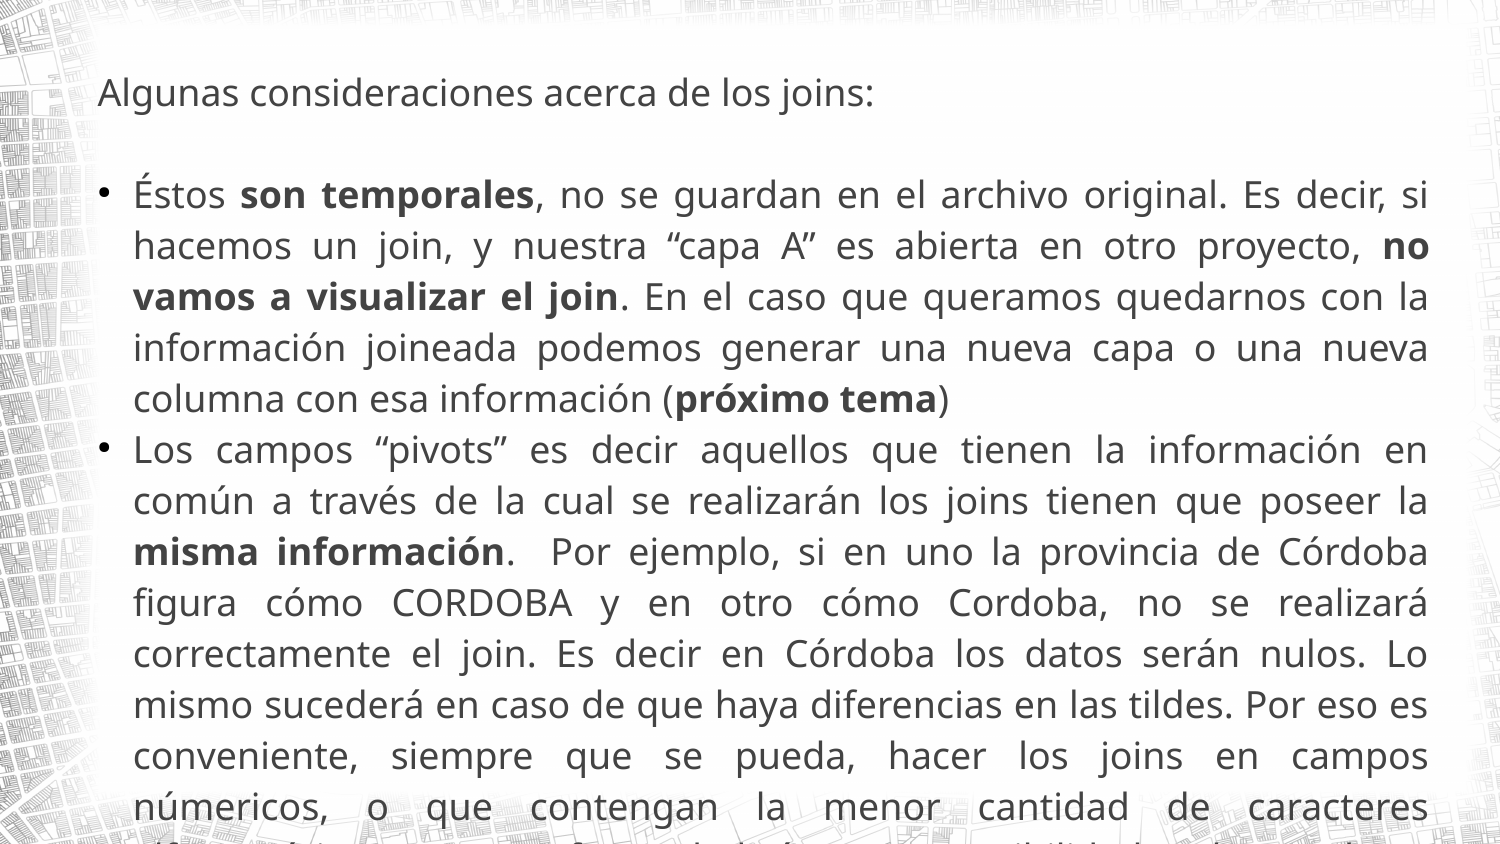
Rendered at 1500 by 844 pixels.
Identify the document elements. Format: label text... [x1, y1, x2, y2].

text_box Algunas consideraciones acerca de los joins: Éstos son temporales, no se guardan en el archivo original. Es decir, si hacemos un join, y nuestra “capa A” es abierta en otro proyecto, no vamos a visualizar el join. En el caso que queramos quedarnos con la información joineada podemos generar una nueva capa o una nueva columna con esa información (próximo tema) Los campos “pivots” es decir aquellos que tienen la información en común a través de la cual se realizarán los joins tienen que poseer la misma información. Por ejemplo, si en uno la provincia de Córdoba figura cómo CORDOBA y en otro cómo Cordoba, no se realizará correctamente el join. Es decir en Córdoba los datos serán nulos. Lo mismo sucederá en caso de que haya diferencias en las tildes. Por eso es conveniente, siempre que se pueda, hacer los joins en campos númericos, o que contengan la menor cantidad de caracteres alfanuméricos. De esta forma habrá menos posibilidades de que haya errores en ellos. [82, 59, 1445, 814]
picture [0, 0, 1500, 844]
